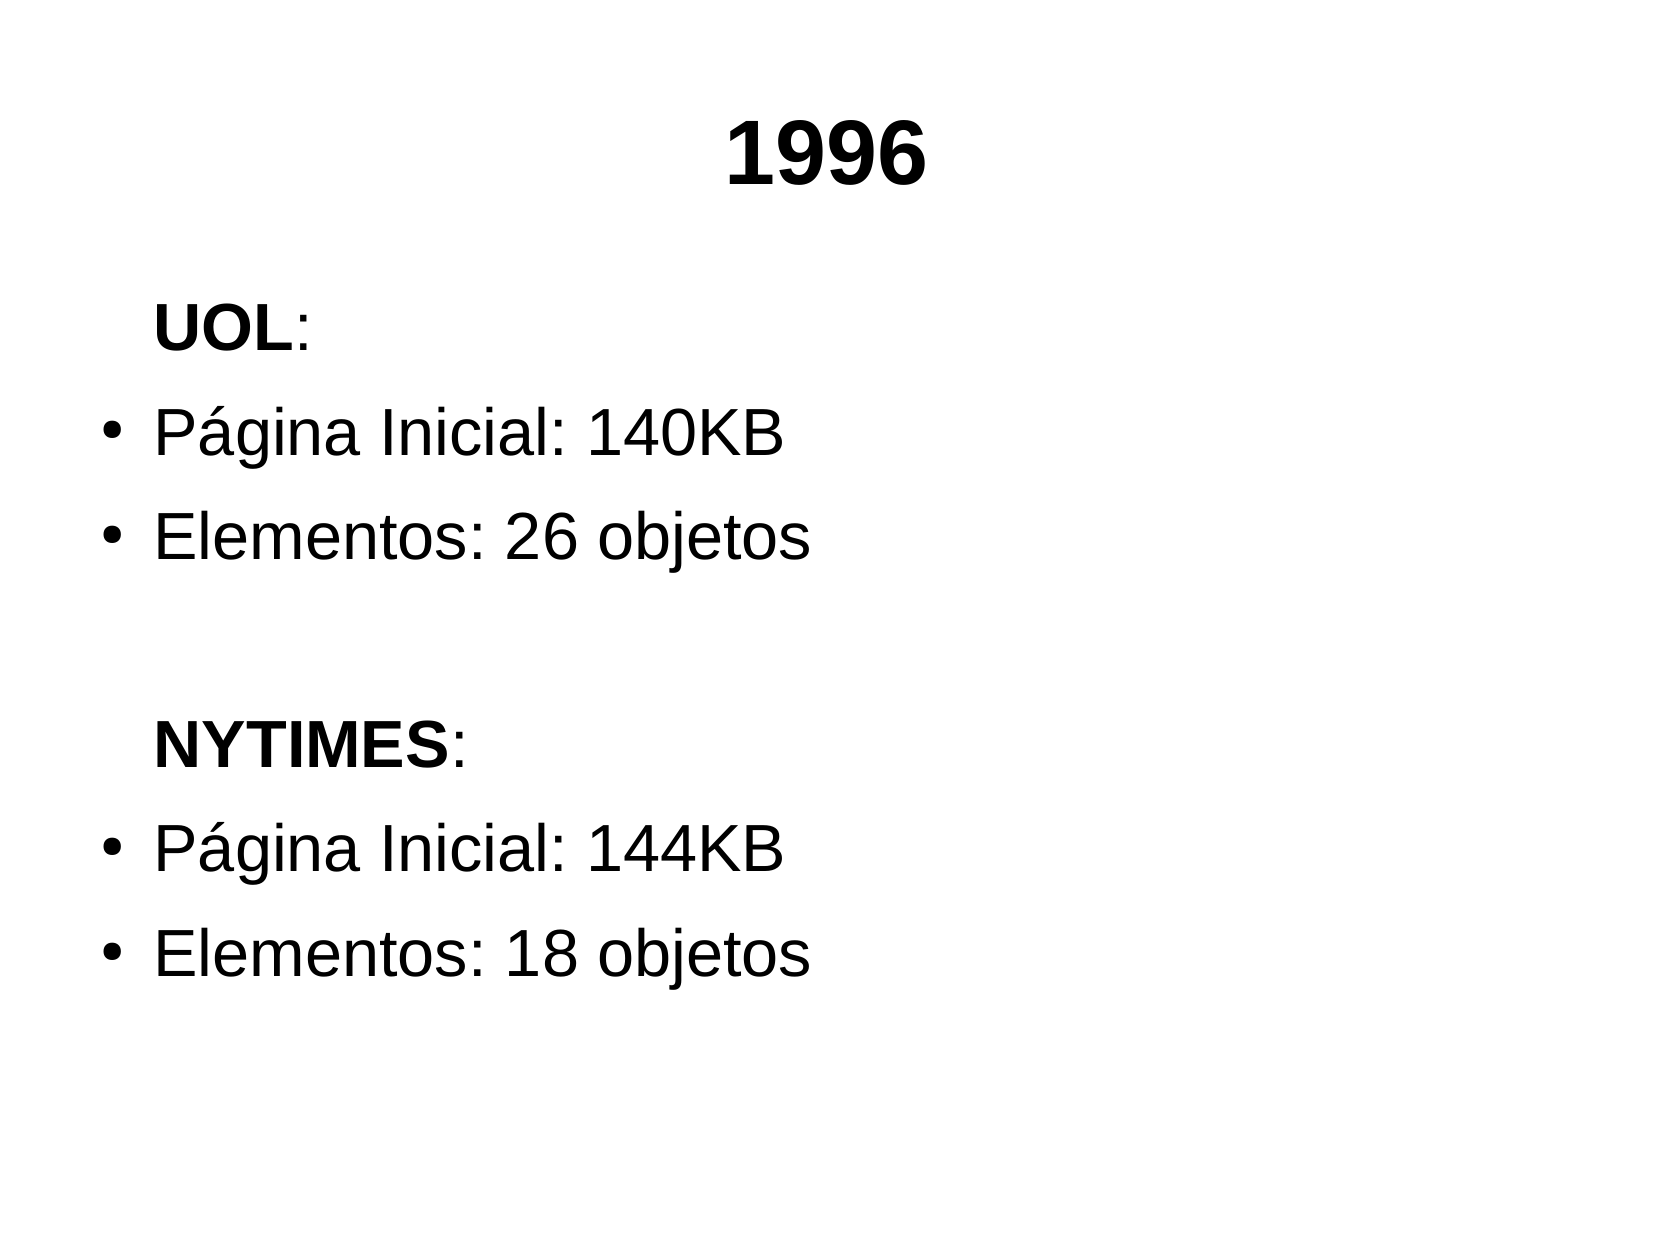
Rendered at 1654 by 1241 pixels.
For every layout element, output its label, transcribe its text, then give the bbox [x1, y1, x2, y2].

list UOL: Página Inicial: 140KB Elementos: 26 objetos NYTIMES: Página Inicial: 144KB Elementos: 18 objetos [82, 290, 1538, 1087]
title 1996 [82, 49, 1571, 257]
